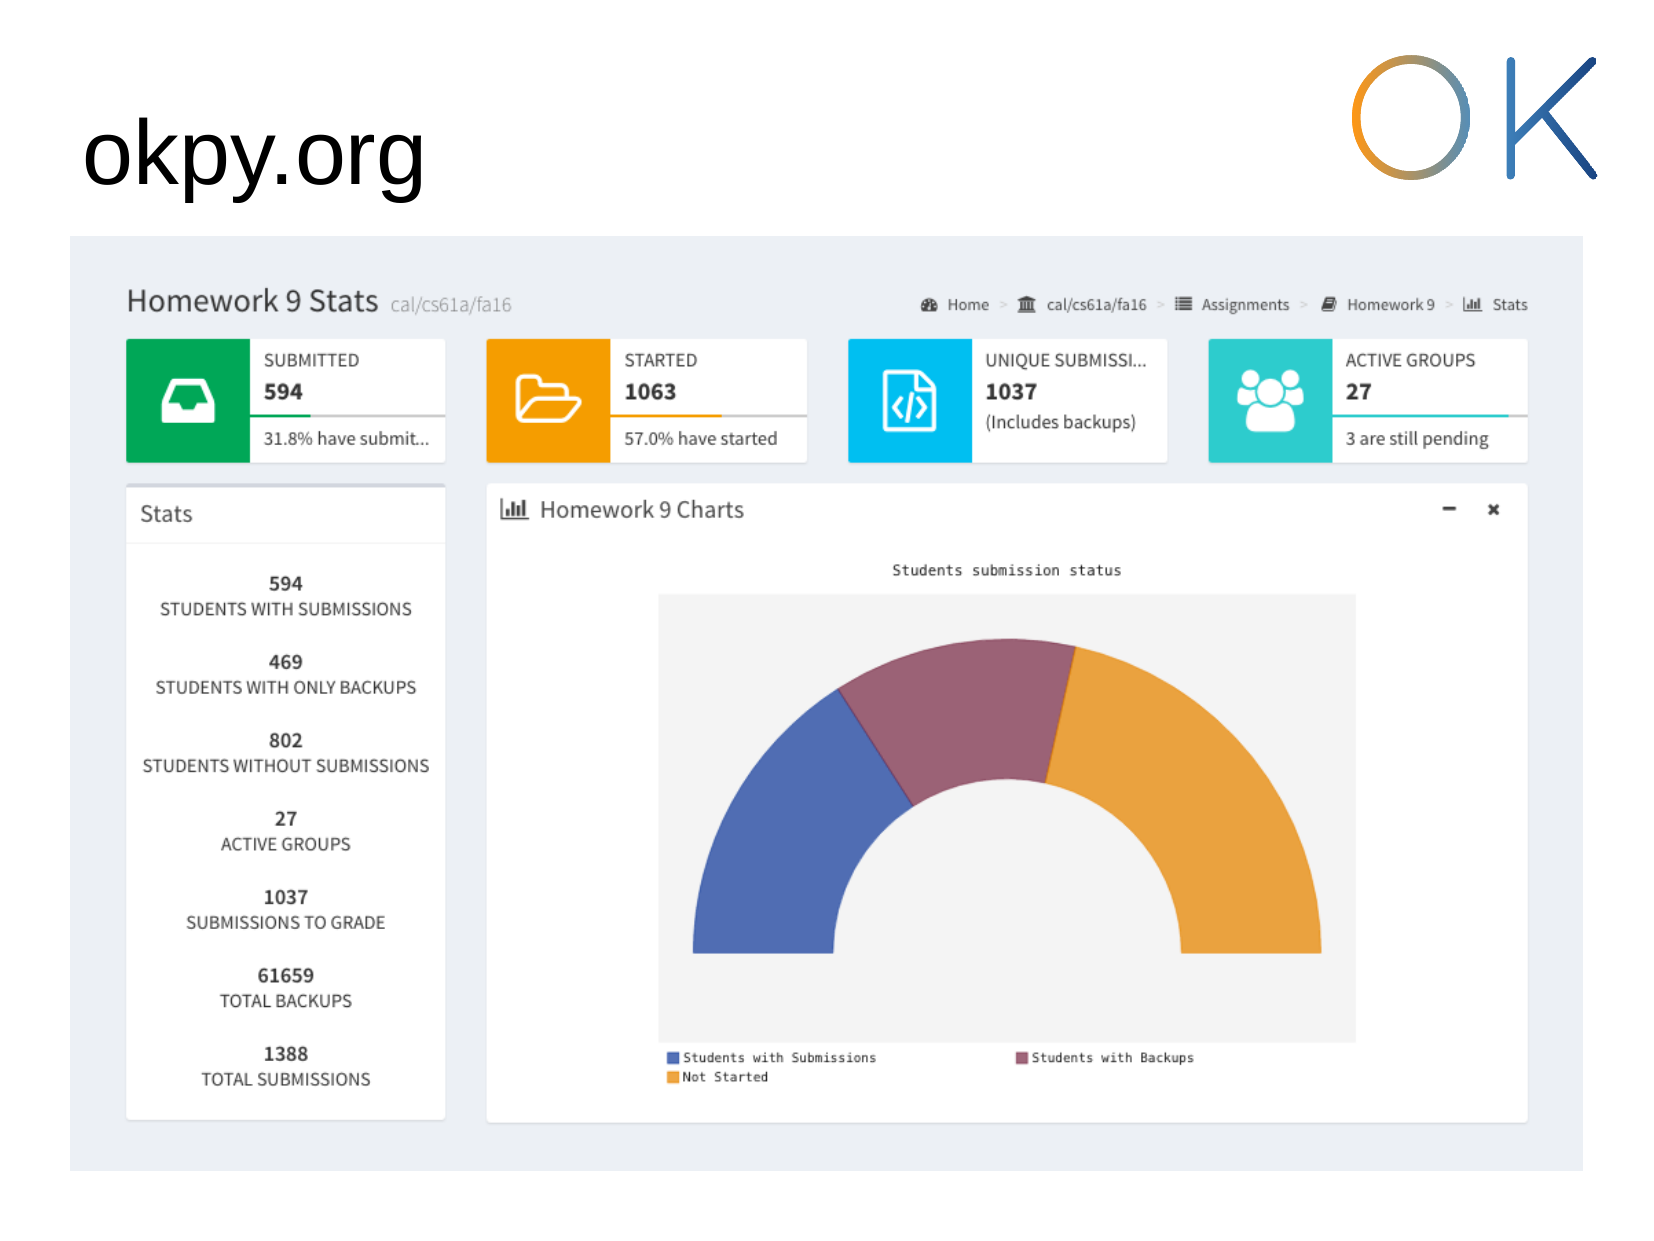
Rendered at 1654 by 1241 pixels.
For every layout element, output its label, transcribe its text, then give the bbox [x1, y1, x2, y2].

picture [70, 0, 1624, 1171]
title okpy.org [82, 49, 1334, 236]
